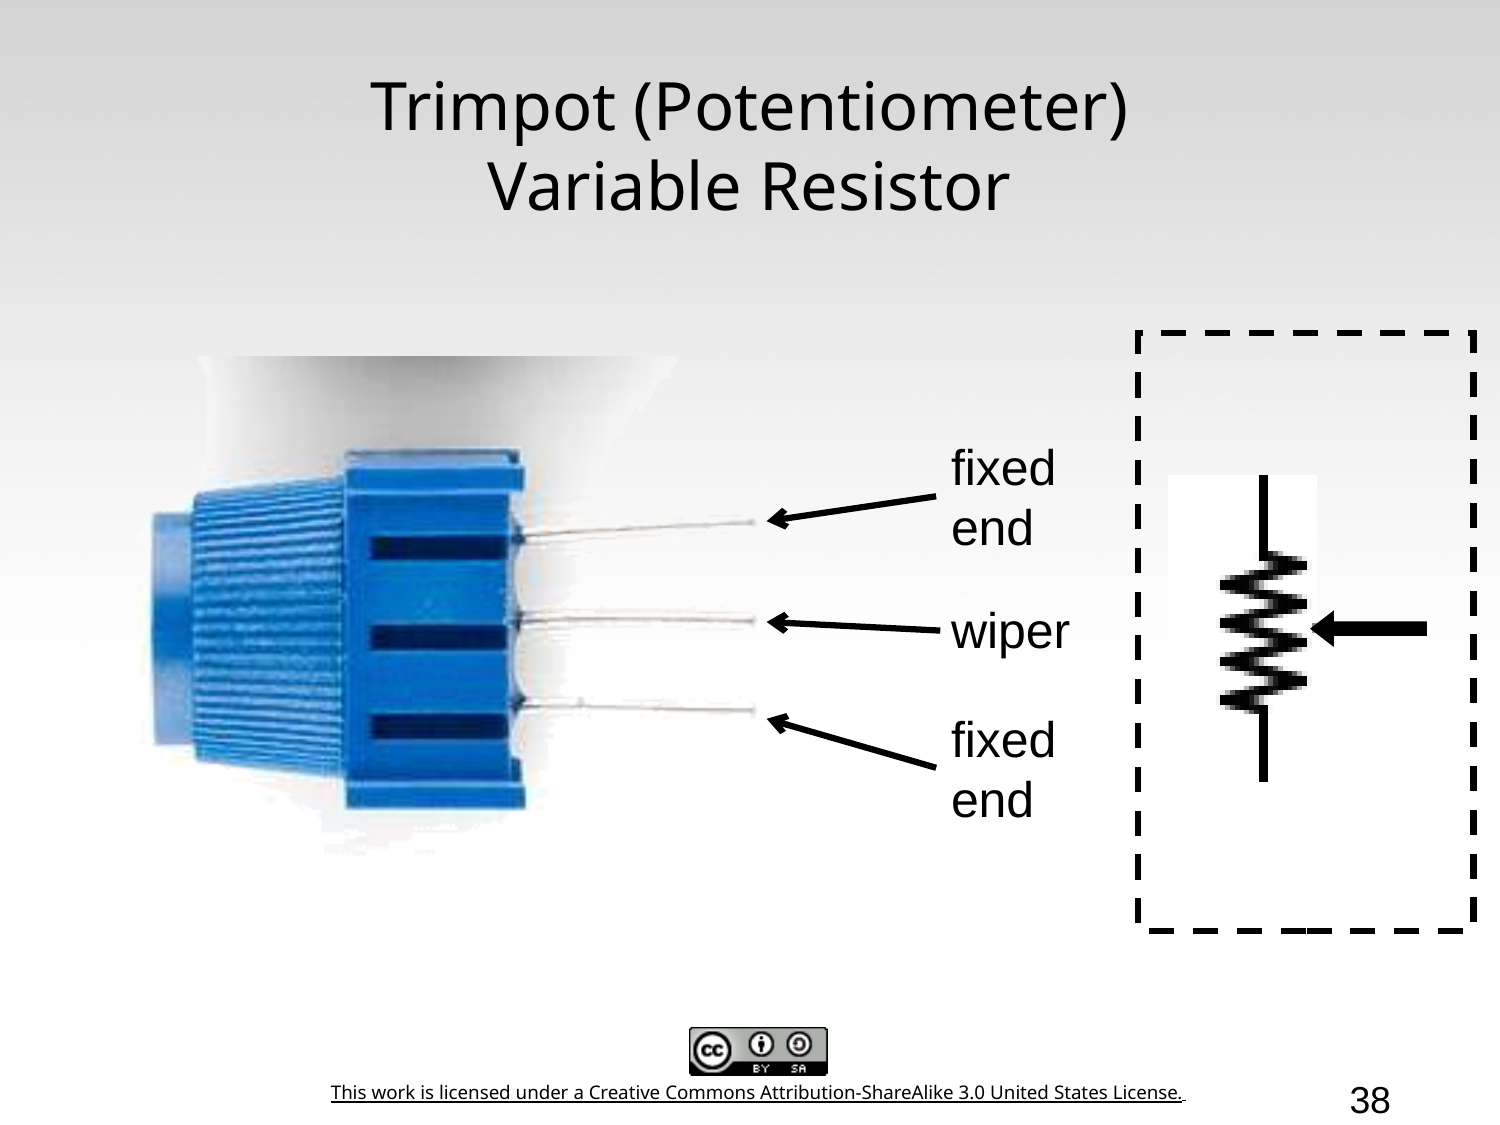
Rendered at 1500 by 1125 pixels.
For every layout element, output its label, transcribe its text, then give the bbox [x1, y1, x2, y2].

text_box [766, 621, 941, 631]
text_box fixed end [936, 699, 1169, 835]
text_box [766, 718, 937, 768]
text_box [766, 496, 936, 522]
title Trimpot (Potentiometer) Variable Resistor [112, 49, 1388, 238]
text_box wiper [936, 590, 1168, 666]
text_box fixed end [936, 428, 1169, 564]
picture [0, 0, 1500, 1125]
